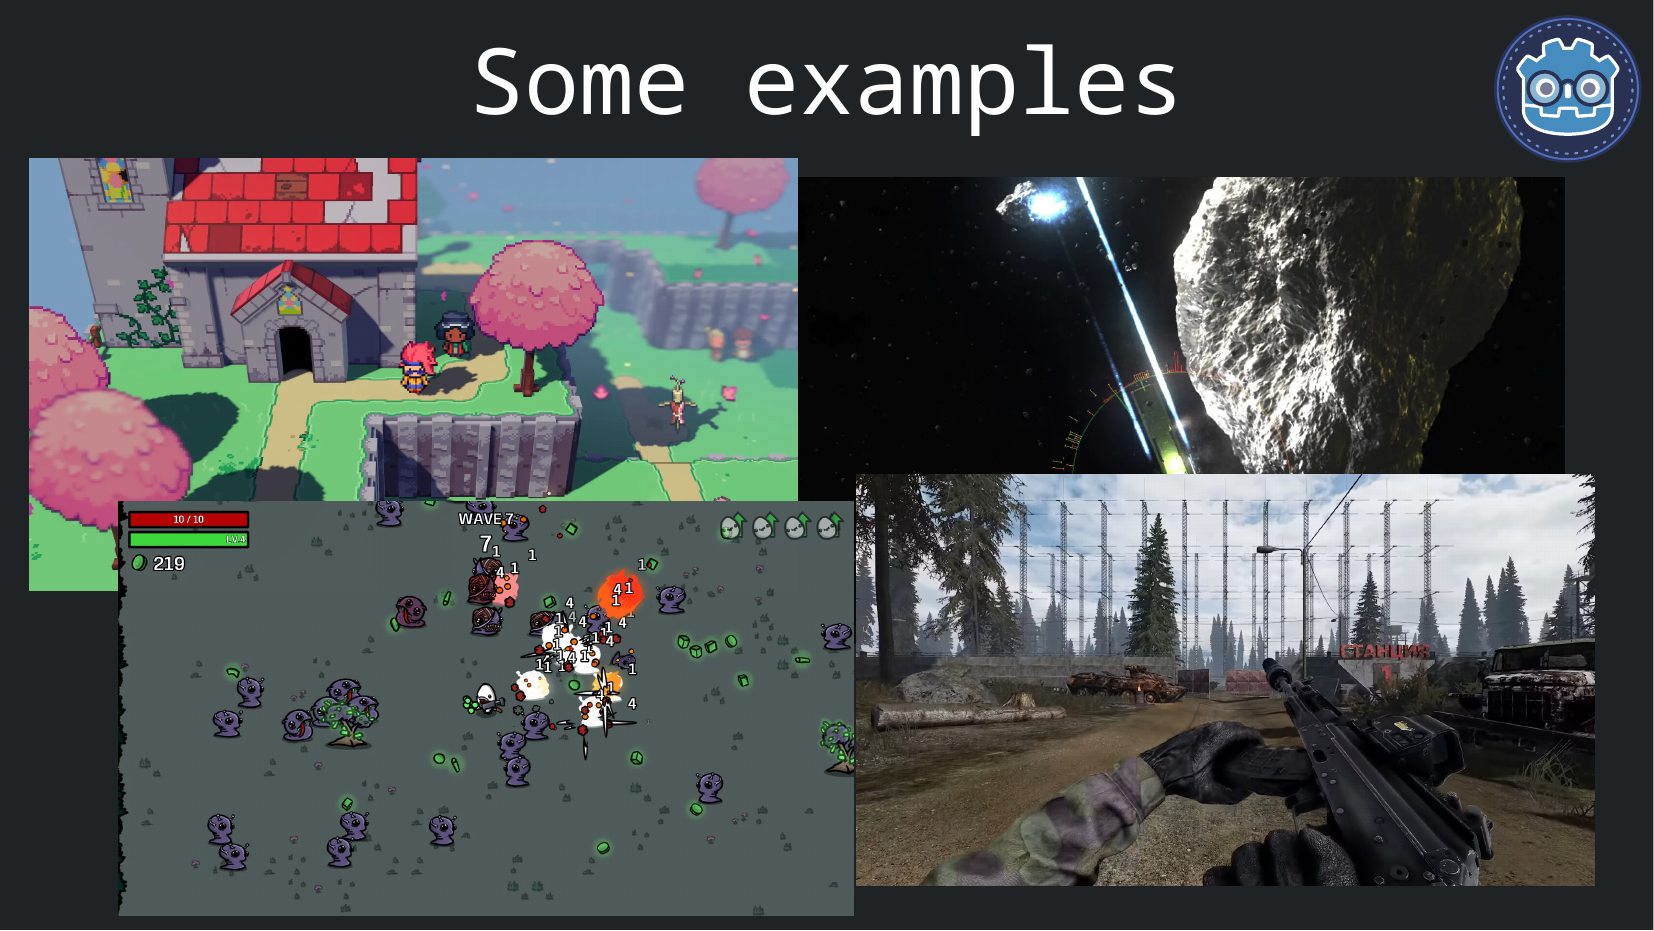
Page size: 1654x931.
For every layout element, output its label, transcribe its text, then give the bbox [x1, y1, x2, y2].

picture [1493, 15, 1642, 163]
title Some examples [82, 1, 1571, 157]
picture [29, 158, 1595, 916]
